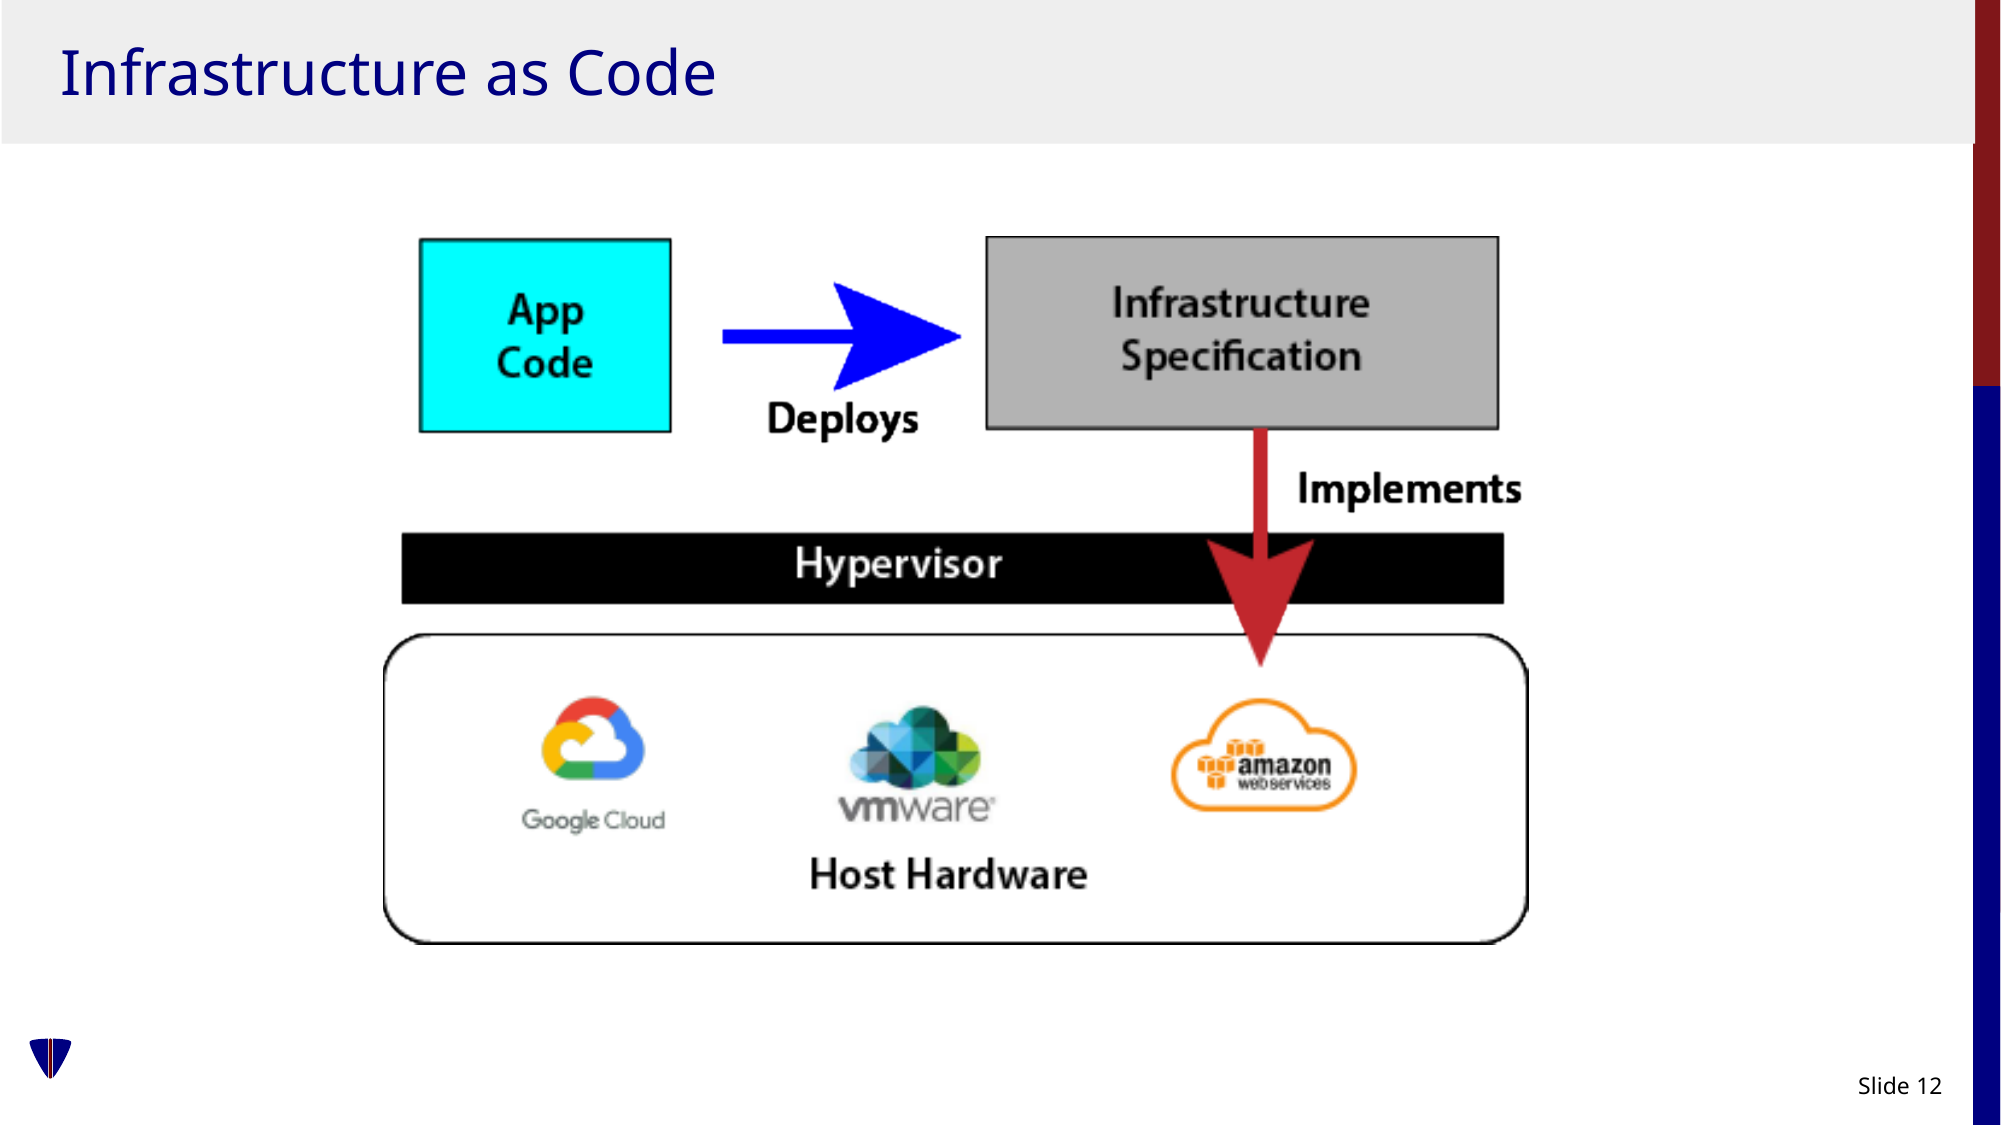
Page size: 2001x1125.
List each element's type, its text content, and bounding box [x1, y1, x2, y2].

picture [383, 236, 1529, 945]
title Infrastructure as Code [1, 0, 1976, 144]
